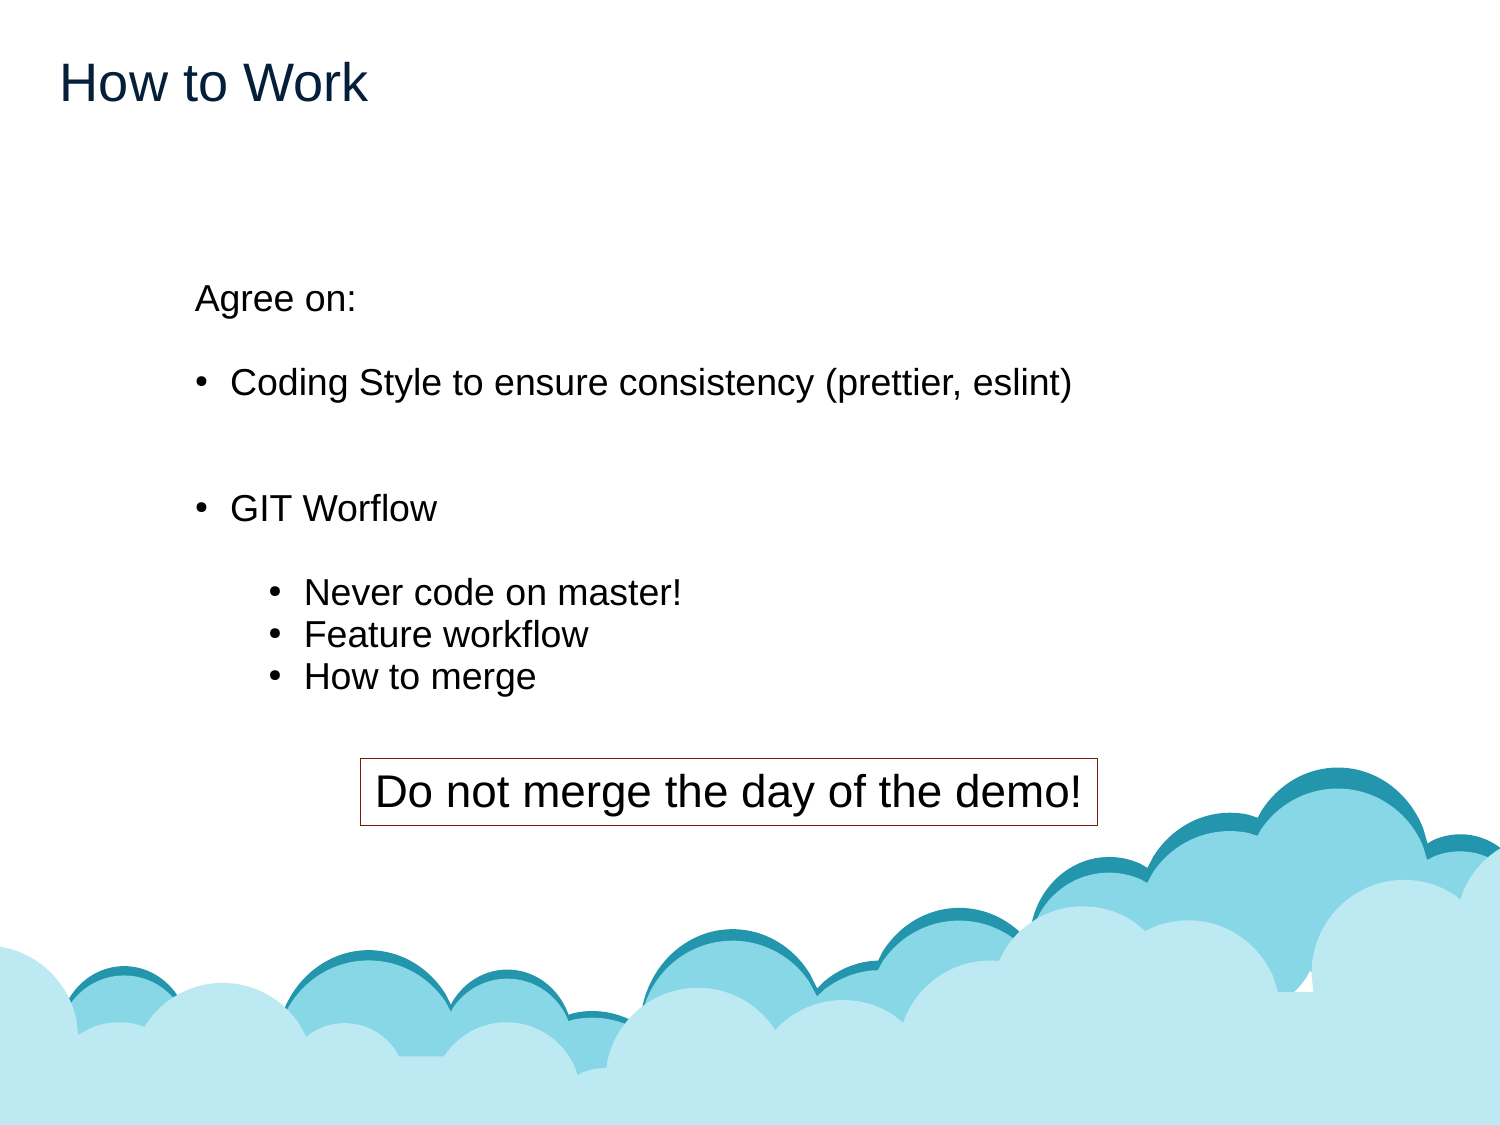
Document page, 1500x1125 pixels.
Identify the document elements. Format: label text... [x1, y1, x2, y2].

text_box How to Work [45, 45, 556, 136]
text_box Do not merge the day of the demo! [360, 758, 1098, 826]
text_box Agree on: Coding Style to ensure consistency (prettier, eslint) GIT Worflow Never code on master! Feature workflow How to merge [180, 270, 1276, 789]
